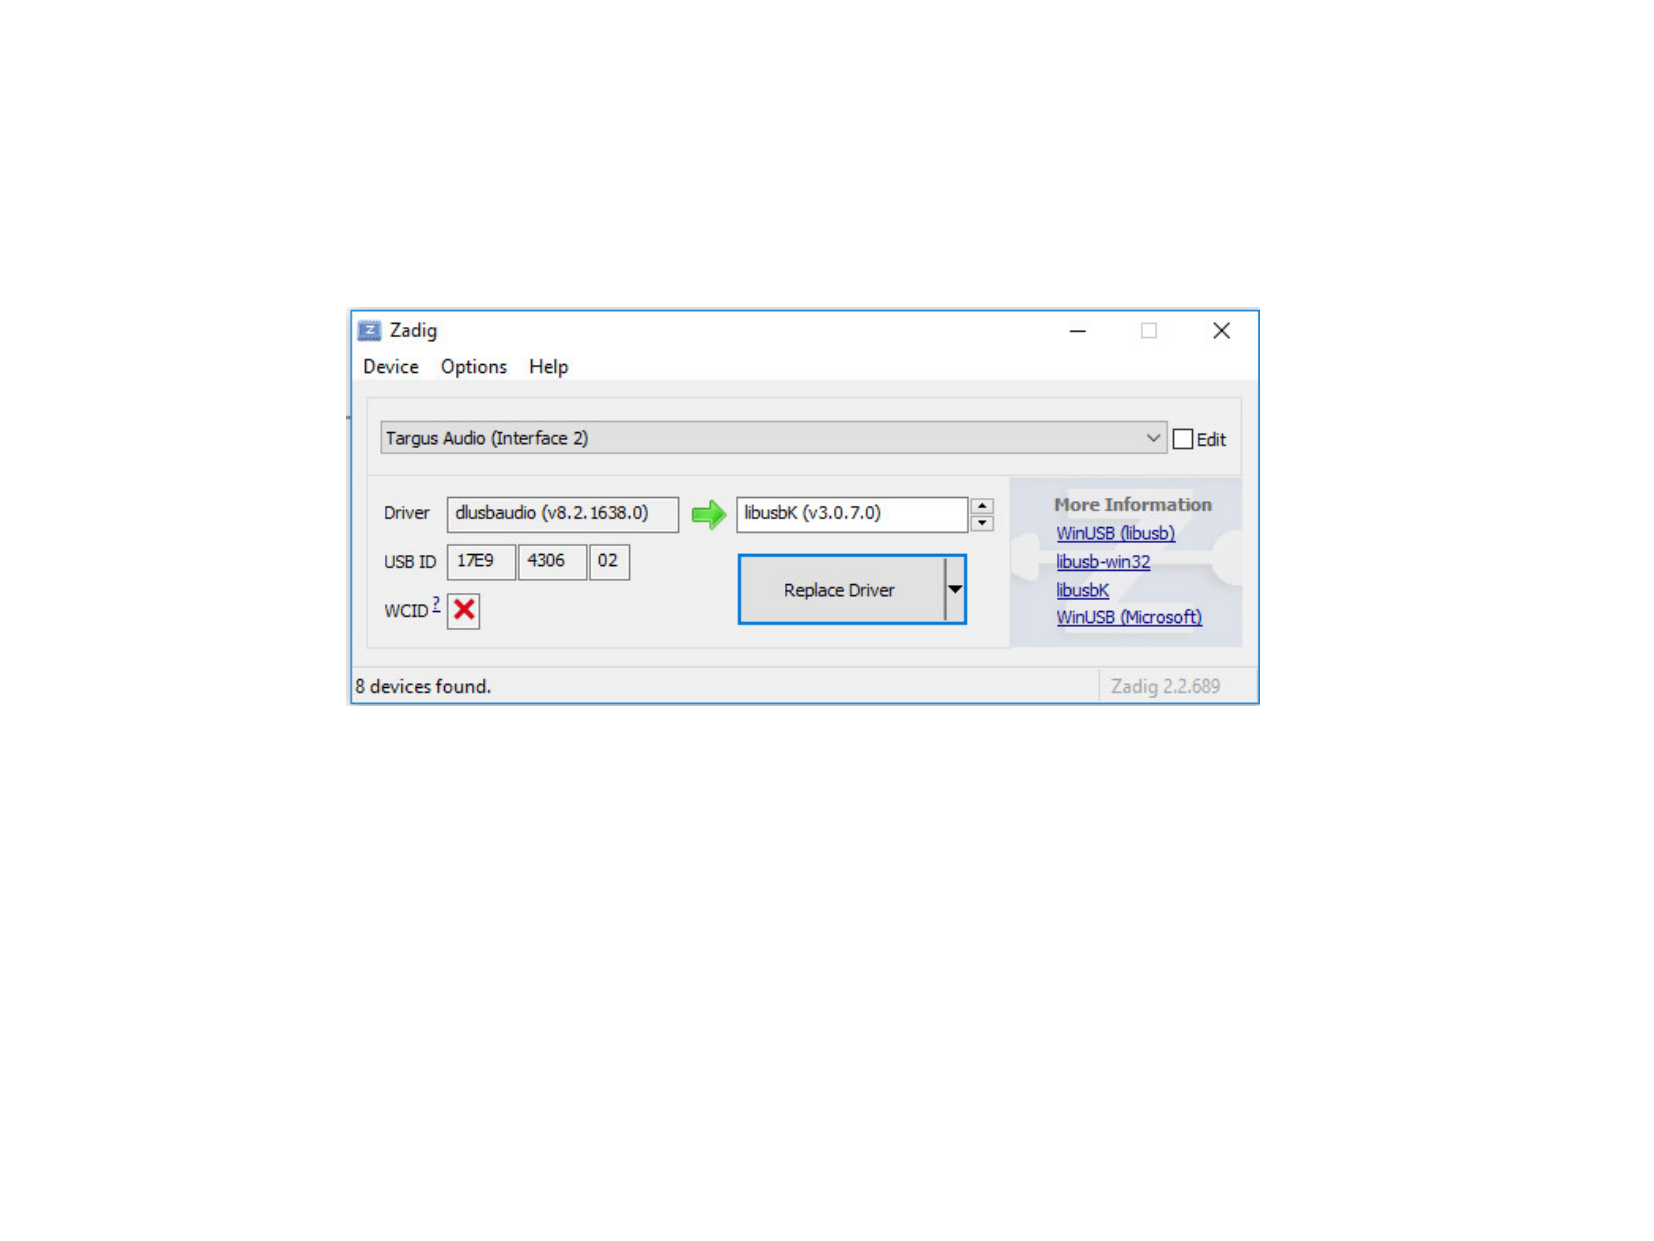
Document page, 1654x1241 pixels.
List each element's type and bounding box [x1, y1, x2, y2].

picture [346, 307, 1260, 706]
